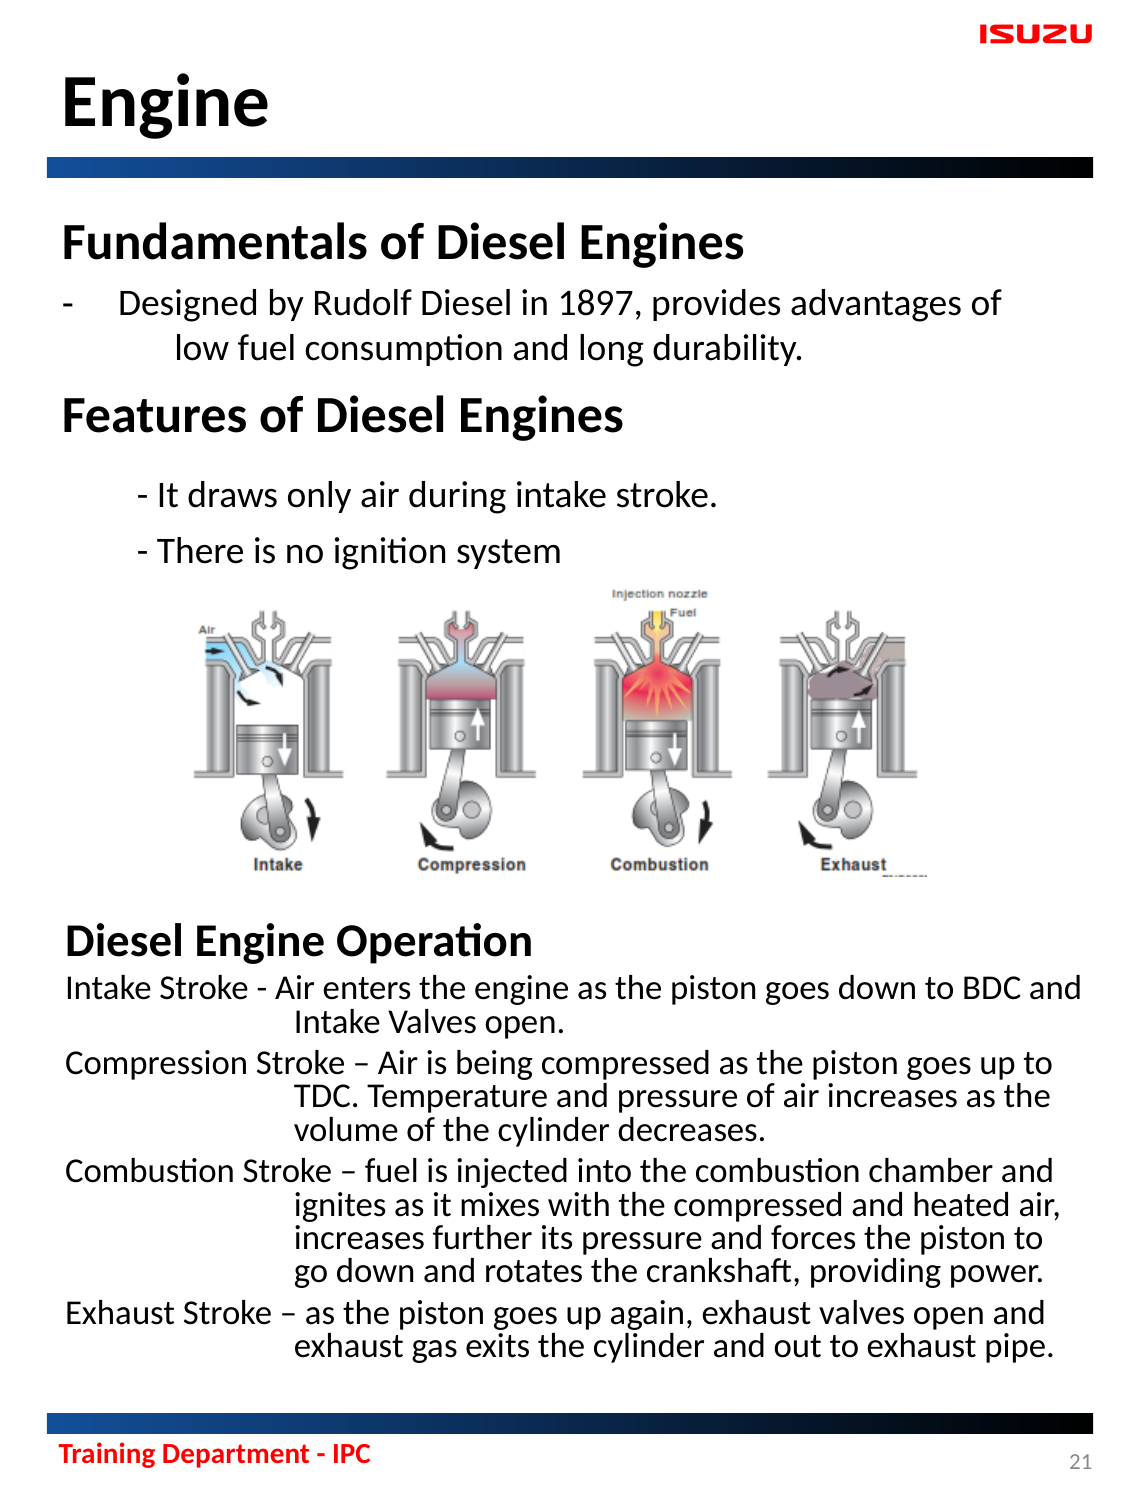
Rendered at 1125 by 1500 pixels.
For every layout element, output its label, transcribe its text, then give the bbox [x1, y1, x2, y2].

picture [191, 587, 927, 877]
text_box Diesel Engine Operation Intake Stroke - Air enters the engine as the piston goes down to BDC and Intake Valves open. Compression Stroke – Air is being compressed as the piston goes up to TDC. Temperature and pressure of air increases as the volume of the cylinder decreases. Combustion Stroke – fuel is injected into the combustion chamber and ignites as it mixes with the compressed and heated air, increases further its pressure and forces the piston to go down and rotates the crankshaft, providing power. Exhaust Stroke – as the piston goes up again, exhaust valves open and exhaust gas exits the cylinder and out to exhaust pipe. [50, 912, 1101, 1401]
text_box 21 [1048, 1433, 1114, 1487]
title Engine [46, 37, 1097, 155]
list Fundamentals of Diesel Engines Designed by Rudolf Diesel in 1897, provides advantages of low fuel consumption and long durability. Features of Diesel Engines - It draws only air during intake stroke. - There is no ignition system [46, 200, 1063, 1351]
